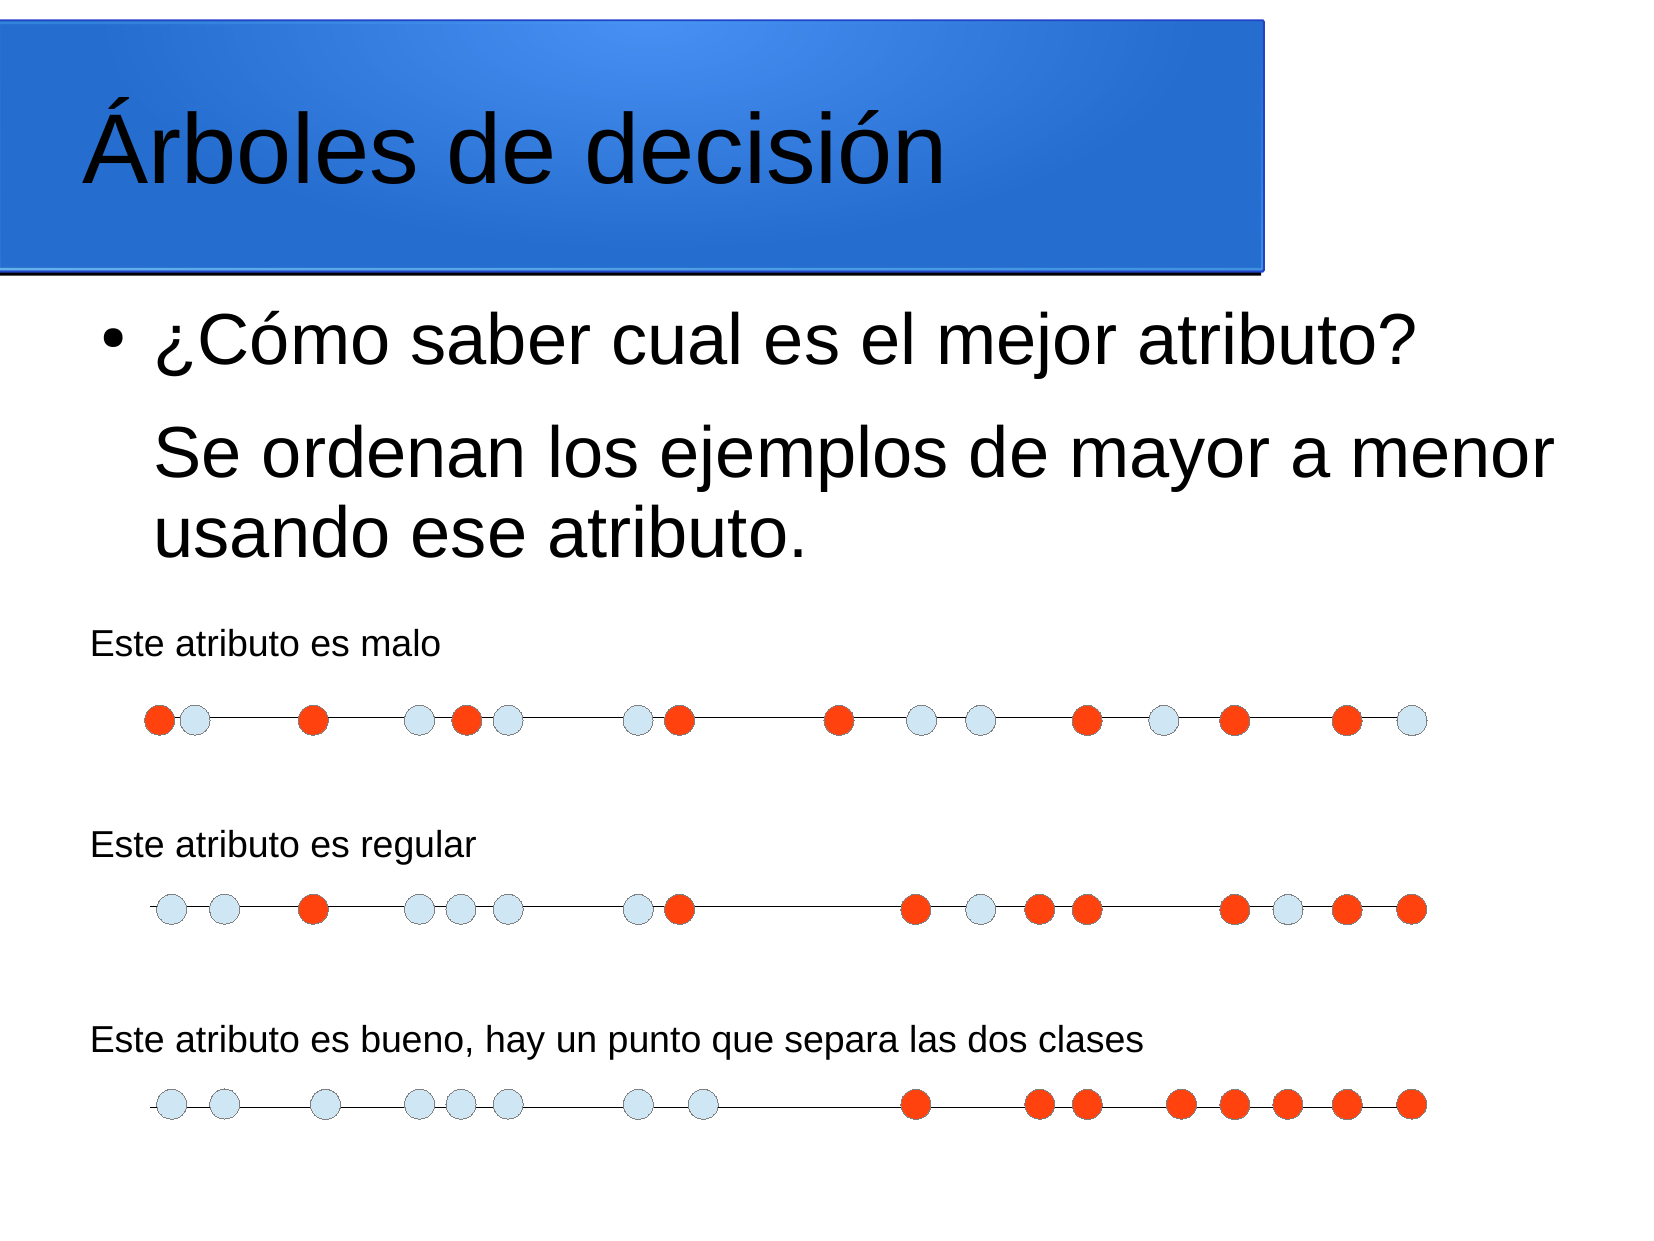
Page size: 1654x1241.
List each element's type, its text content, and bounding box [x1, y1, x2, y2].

title Árboles de decisión [82, 47, 1235, 252]
text_box [1024, 1089, 1055, 1120]
list ¿Cómo saber cual es el mejor atributo? Se ordenan los ejemplos de mayor a menor usando ese atributo. [82, 299, 1571, 1019]
text_box [1332, 894, 1363, 925]
text_box [965, 705, 996, 736]
text_box [209, 1088, 240, 1120]
text_box [1166, 1089, 1197, 1120]
text_box [1332, 705, 1363, 736]
text_box [1396, 1089, 1427, 1120]
text_box [623, 894, 654, 925]
text_box [1219, 894, 1250, 925]
text_box [1072, 894, 1103, 925]
text_box [310, 1089, 341, 1120]
text_box [209, 894, 240, 925]
text_box [1072, 1089, 1103, 1120]
text_box [623, 1089, 654, 1120]
text_box Este atributo es malo [75, 615, 526, 672]
text_box [1272, 1089, 1303, 1120]
text_box [404, 1089, 435, 1120]
text_box Este atributo es regular [75, 815, 526, 873]
text_box [1072, 705, 1103, 736]
text_box [1332, 1089, 1363, 1120]
text_box [664, 894, 695, 925]
text_box [445, 1089, 477, 1120]
text_box [688, 1089, 719, 1120]
text_box [1148, 705, 1179, 736]
text_box [1396, 705, 1428, 736]
text_box [144, 705, 175, 736]
text_box [493, 894, 524, 925]
text_box [900, 894, 931, 925]
text_box [1272, 894, 1304, 925]
text_box [156, 1089, 187, 1120]
text_box [1396, 894, 1427, 925]
text_box [298, 894, 329, 925]
text_box [493, 1089, 524, 1120]
text_box [906, 705, 937, 736]
text_box [298, 705, 329, 736]
text_box [451, 705, 482, 736]
text_box [823, 705, 855, 736]
text_box [493, 705, 524, 736]
text_box [623, 705, 654, 736]
text_box [1219, 1089, 1250, 1120]
text_box [900, 1089, 931, 1120]
text_box [180, 705, 211, 736]
text_box [156, 894, 187, 925]
text_box [404, 894, 435, 925]
text_box [965, 894, 996, 925]
text_box [1024, 894, 1055, 925]
text_box [664, 705, 695, 736]
text_box [404, 705, 435, 736]
text_box [1219, 705, 1250, 736]
text_box Este atributo es bueno, hay un punto que separa las dos clases [75, 1010, 1216, 1068]
text_box [445, 894, 476, 925]
